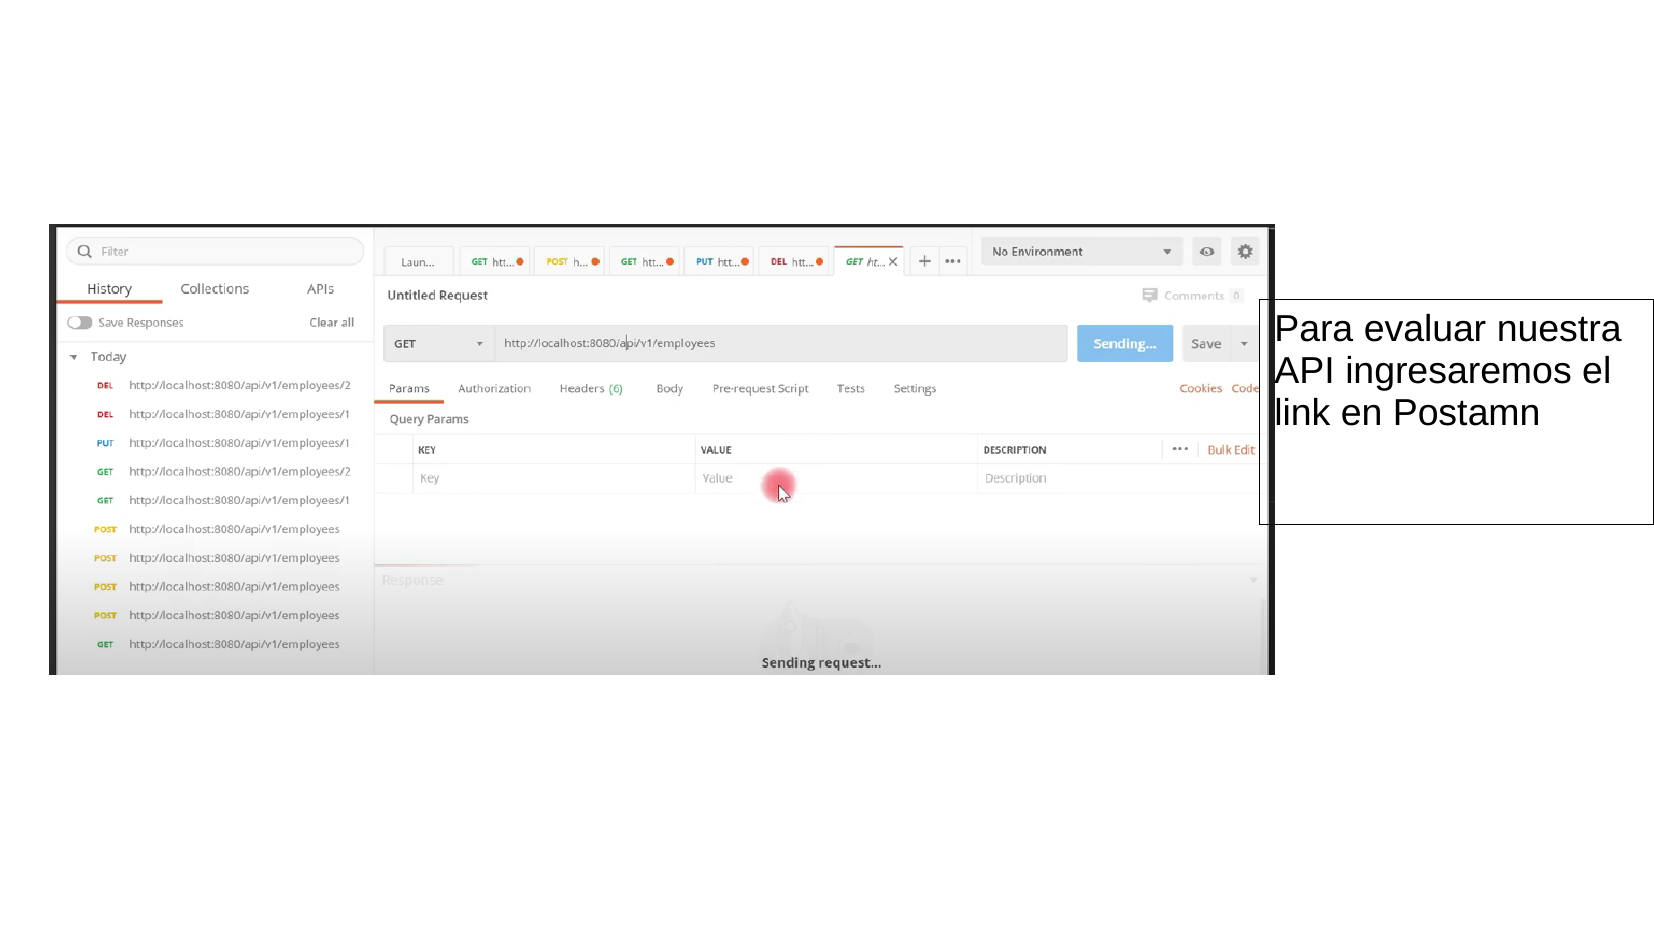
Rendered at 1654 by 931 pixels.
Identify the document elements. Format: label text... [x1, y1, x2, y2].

text_box Para evaluar nuestra API ingresaremos el link en Postamn [1259, 299, 1654, 525]
picture [49, 224, 1275, 675]
